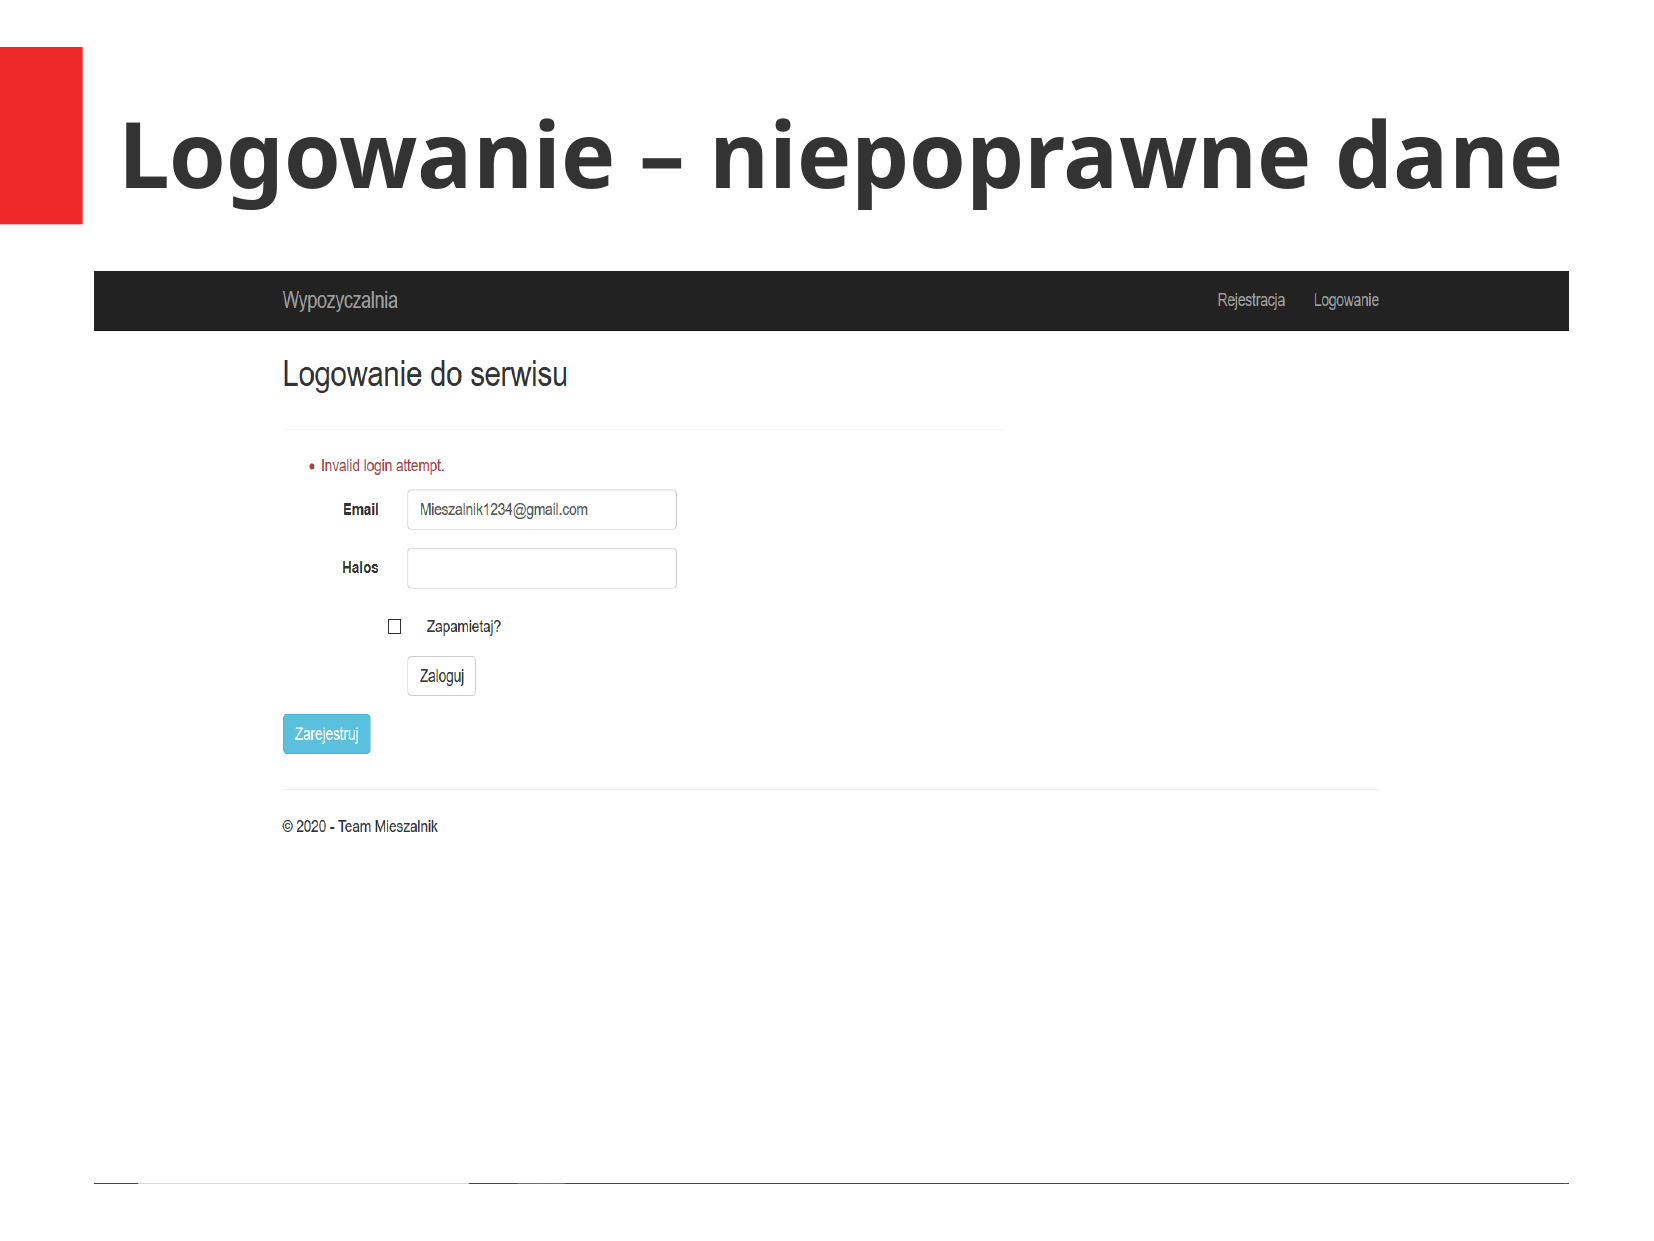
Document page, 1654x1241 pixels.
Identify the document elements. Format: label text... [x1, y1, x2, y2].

title Logowanie – niepoprawne dane [118, 49, 1571, 257]
picture [94, 271, 1569, 1184]
